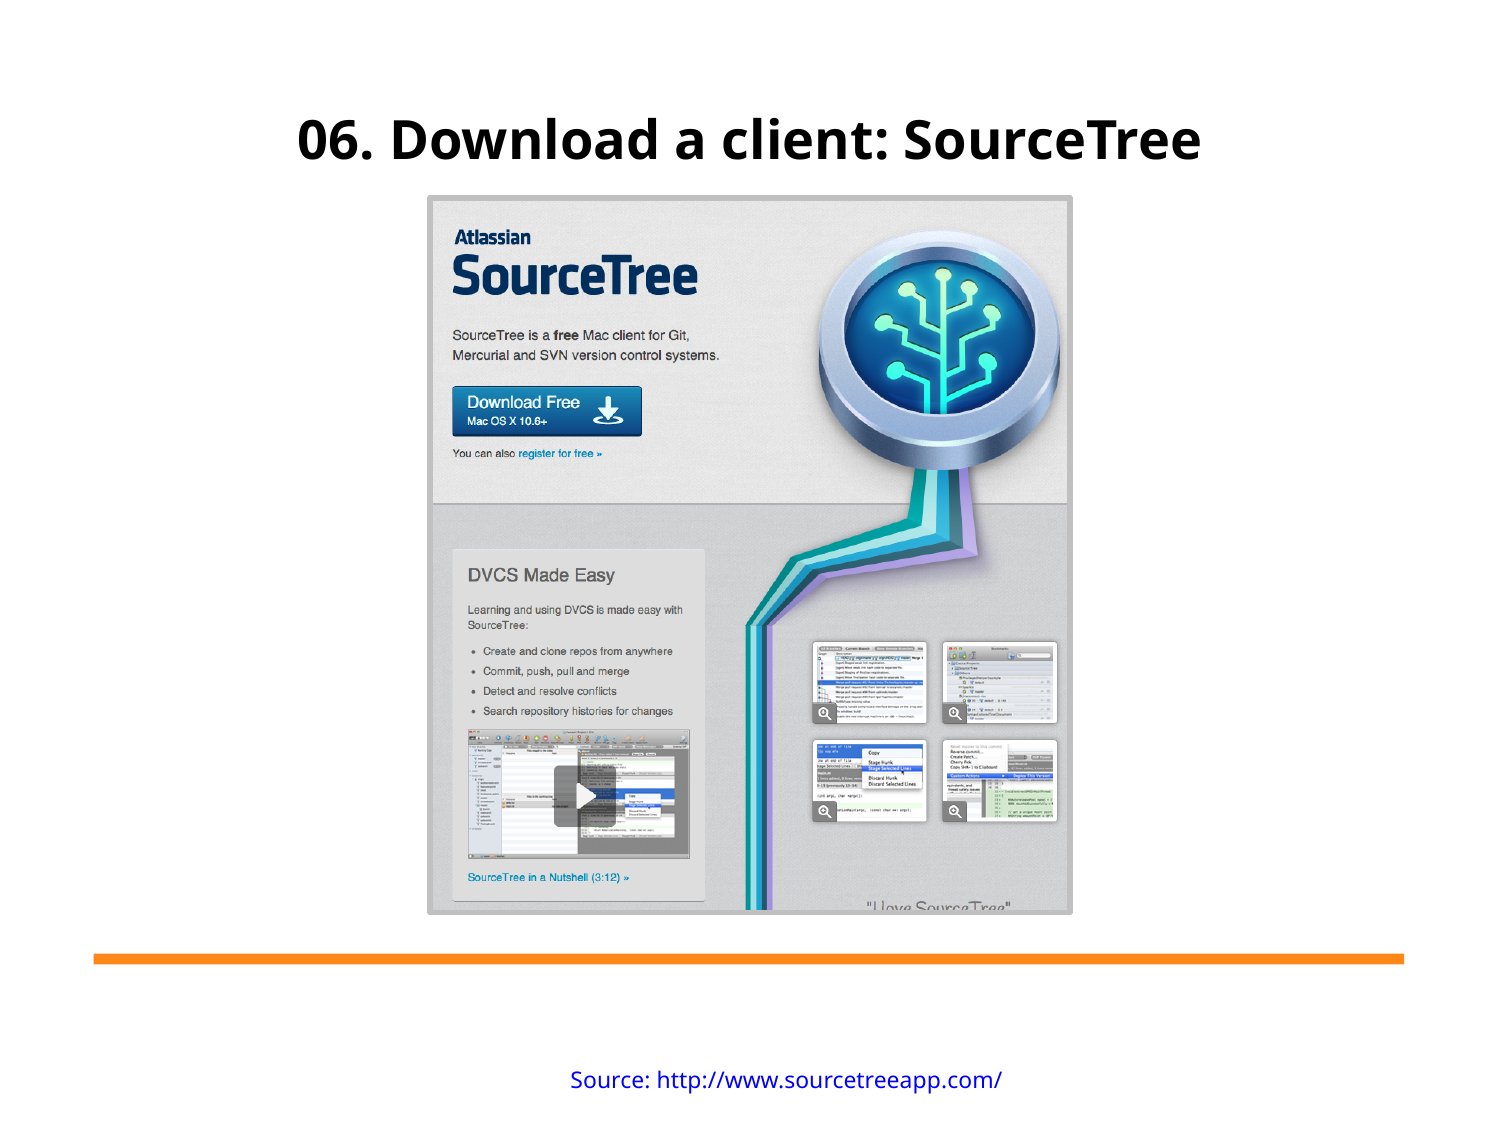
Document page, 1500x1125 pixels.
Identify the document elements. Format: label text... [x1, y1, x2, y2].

picture [0, 0, 1500, 1125]
title 06. Download a client: SourceTree [75, 44, 1426, 233]
text_box Source: http://www.sourcetreeapp.com/ [555, 1056, 945, 1098]
